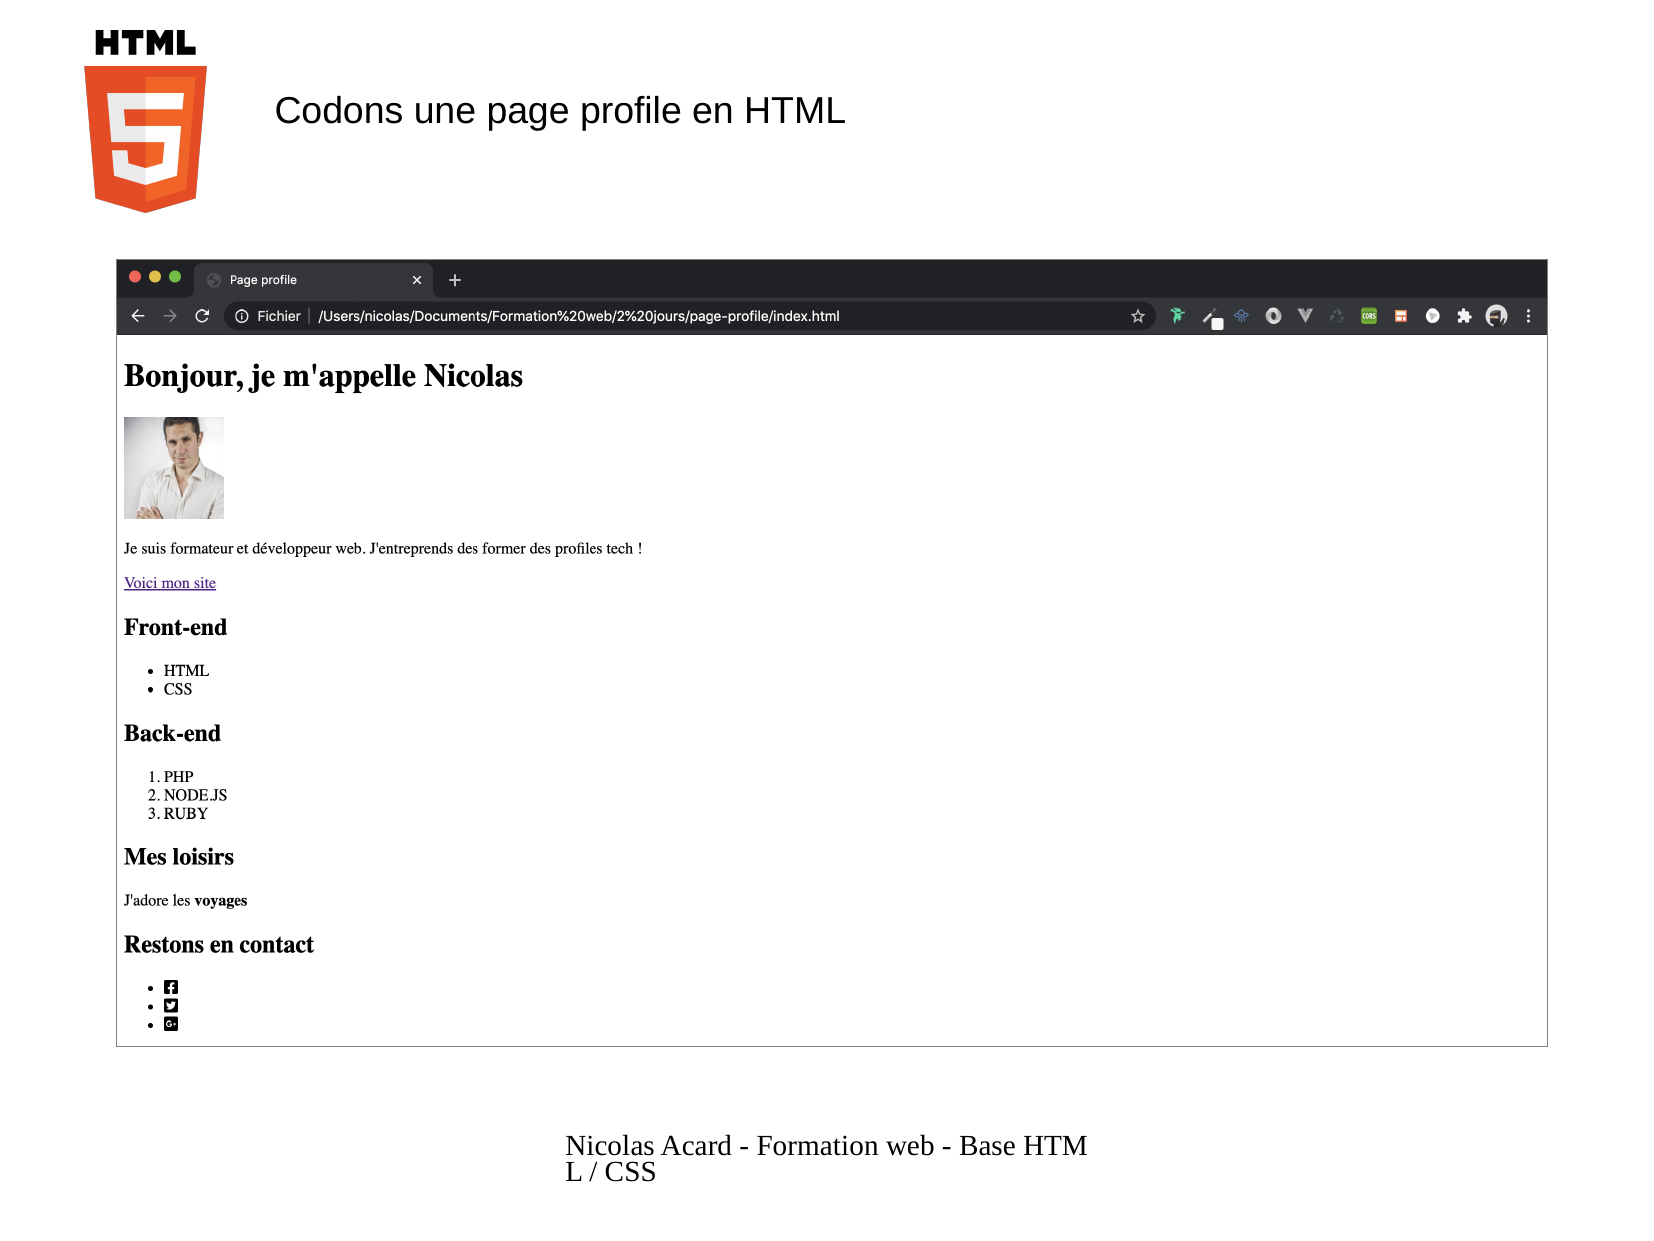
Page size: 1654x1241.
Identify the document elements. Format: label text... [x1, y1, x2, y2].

picture [116, 259, 1548, 1047]
text_box Codons une page profile en HTML [259, 82, 1193, 140]
picture [59, 30, 232, 213]
